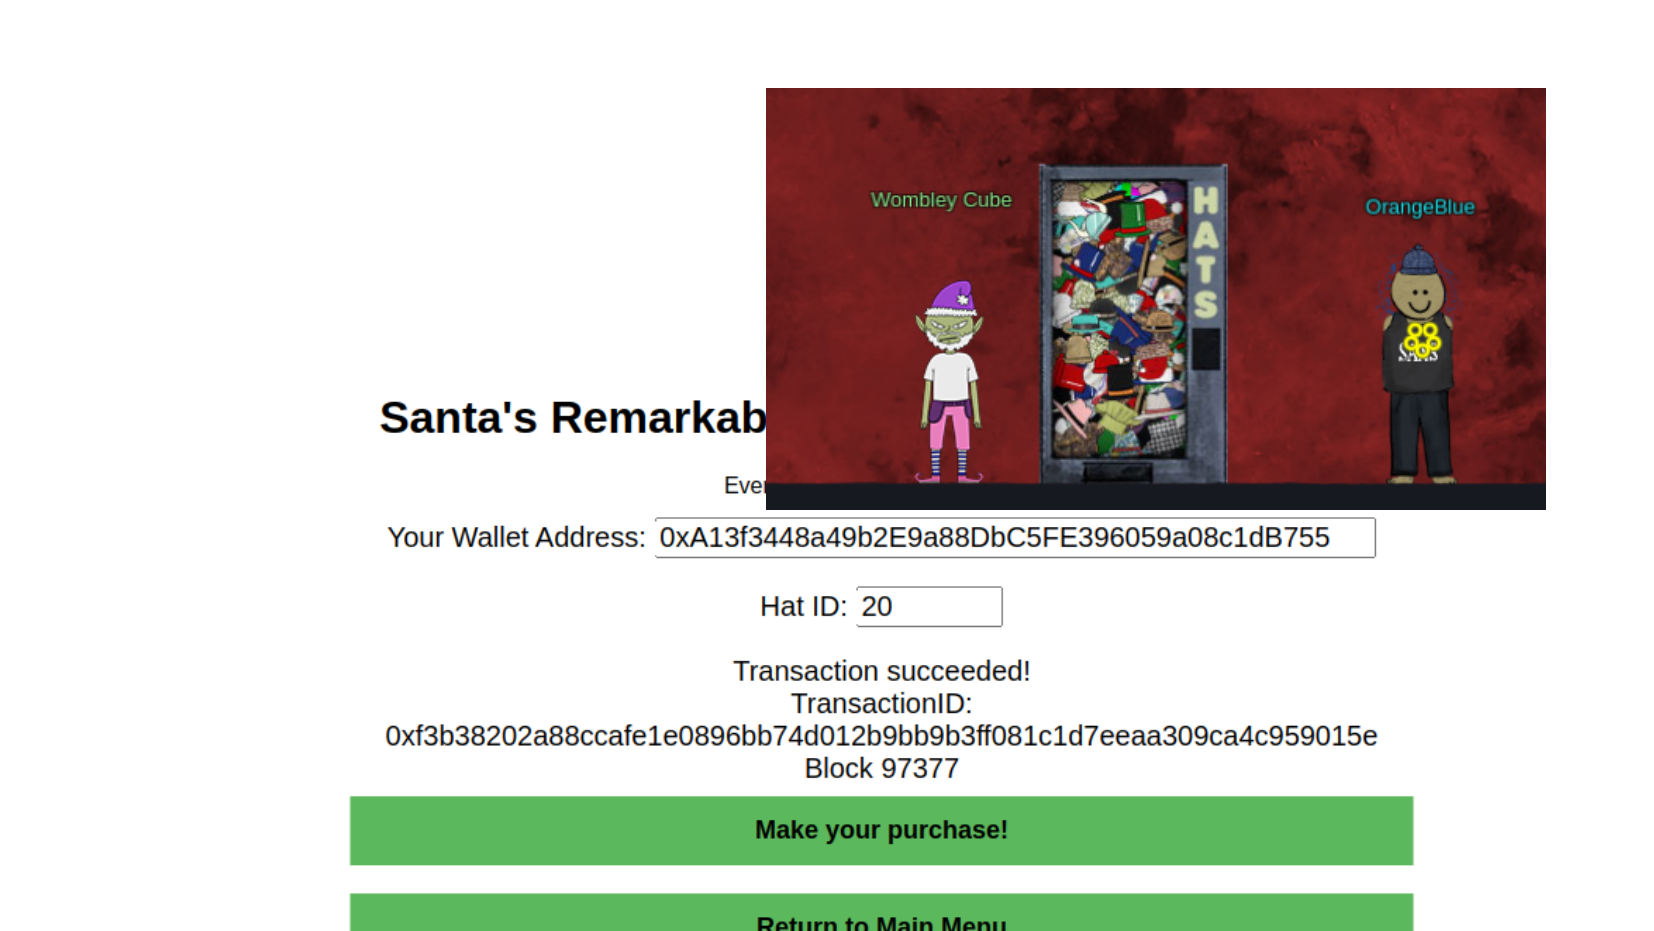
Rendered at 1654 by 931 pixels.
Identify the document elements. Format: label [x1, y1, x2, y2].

picture [337, 64, 1546, 931]
